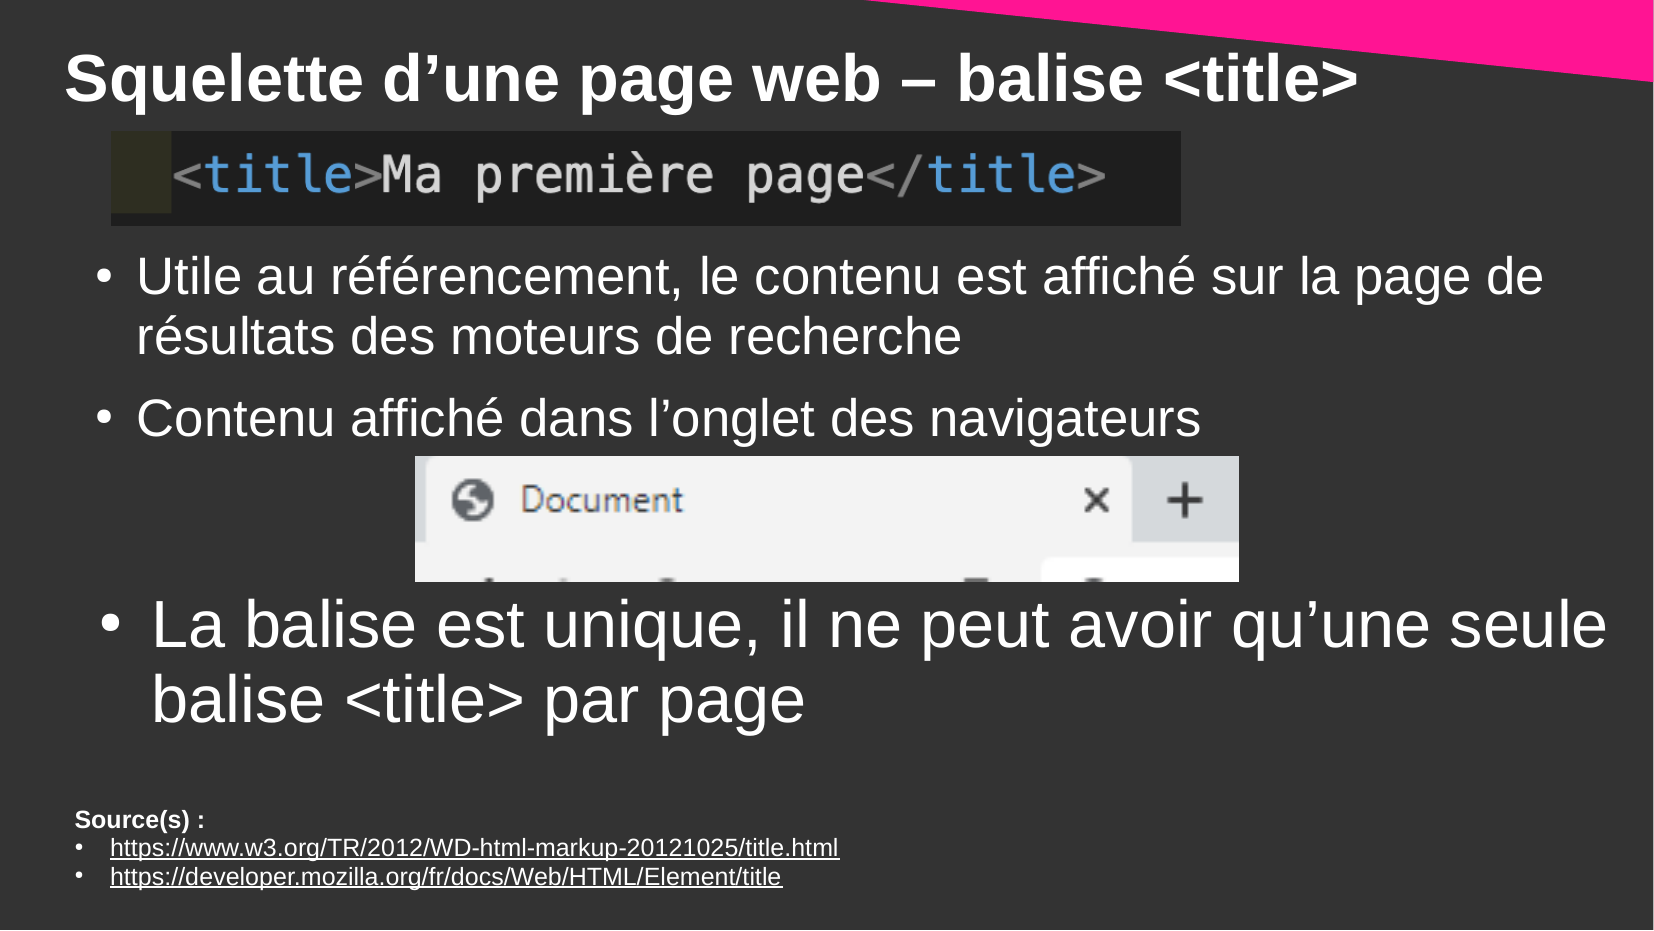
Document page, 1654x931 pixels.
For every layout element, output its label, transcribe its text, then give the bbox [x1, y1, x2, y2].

picture [415, 456, 1239, 582]
title Squelette d’une page web – balise <title> [64, 40, 1553, 125]
list Utile au référencement, le contenu est affiché sur la page de résultats des moteurs de recherche Contenu affiché dans l’onglet des navigateurs [80, 247, 1635, 450]
picture [111, 131, 1181, 226]
text_box Source(s) : https://www.w3.org/TR/2012/WD-html-markup-20121025/title.html https://developer.mozilla.org/fr/docs/Web/HTML/Element/title [59, 798, 1548, 898]
text_box [863, 0, 1654, 83]
list La balise est unique, il ne peut avoir qu’une seule balise <title> par page [80, 587, 1635, 790]
